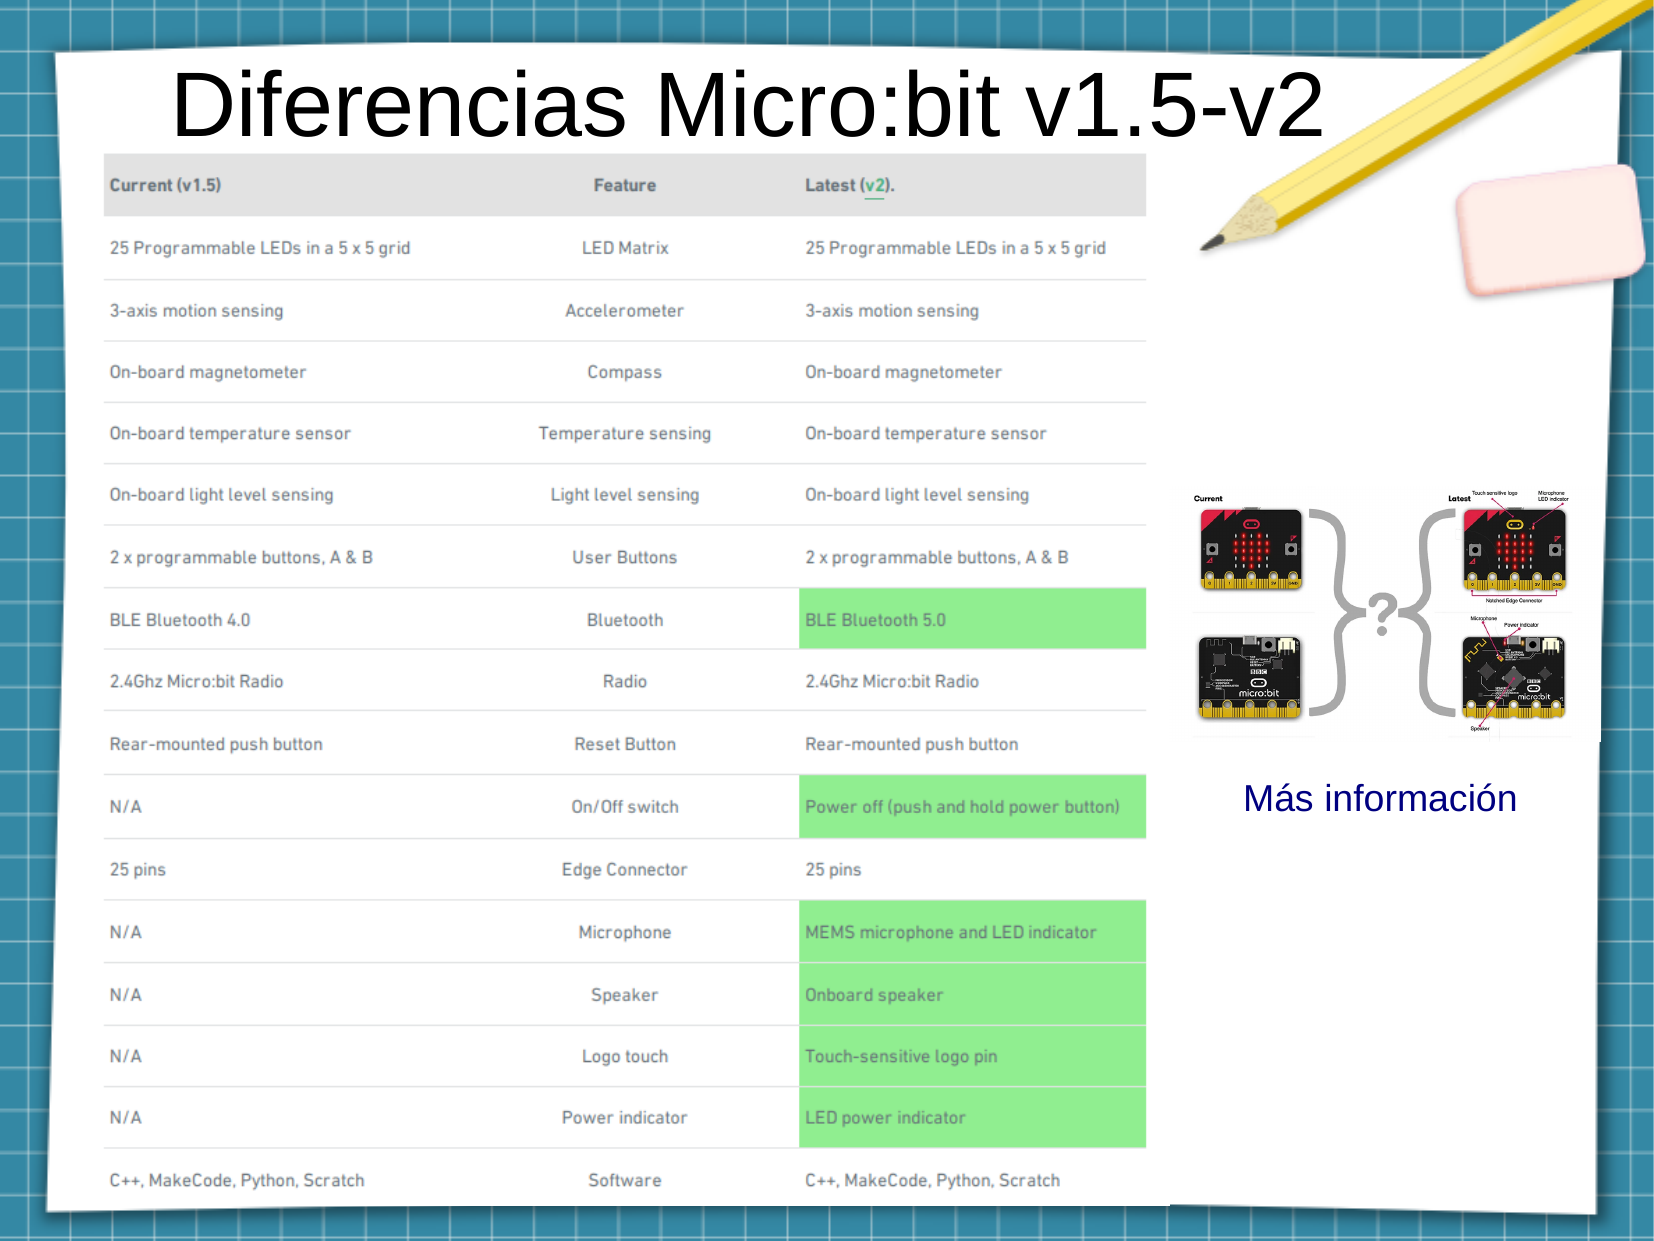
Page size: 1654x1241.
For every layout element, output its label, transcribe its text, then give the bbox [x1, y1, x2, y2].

text_box Más información [1228, 769, 1536, 827]
title Diferencias Micro:bit v1.5-v2 [94, 23, 1583, 187]
picture [0, 0, 1654, 1241]
